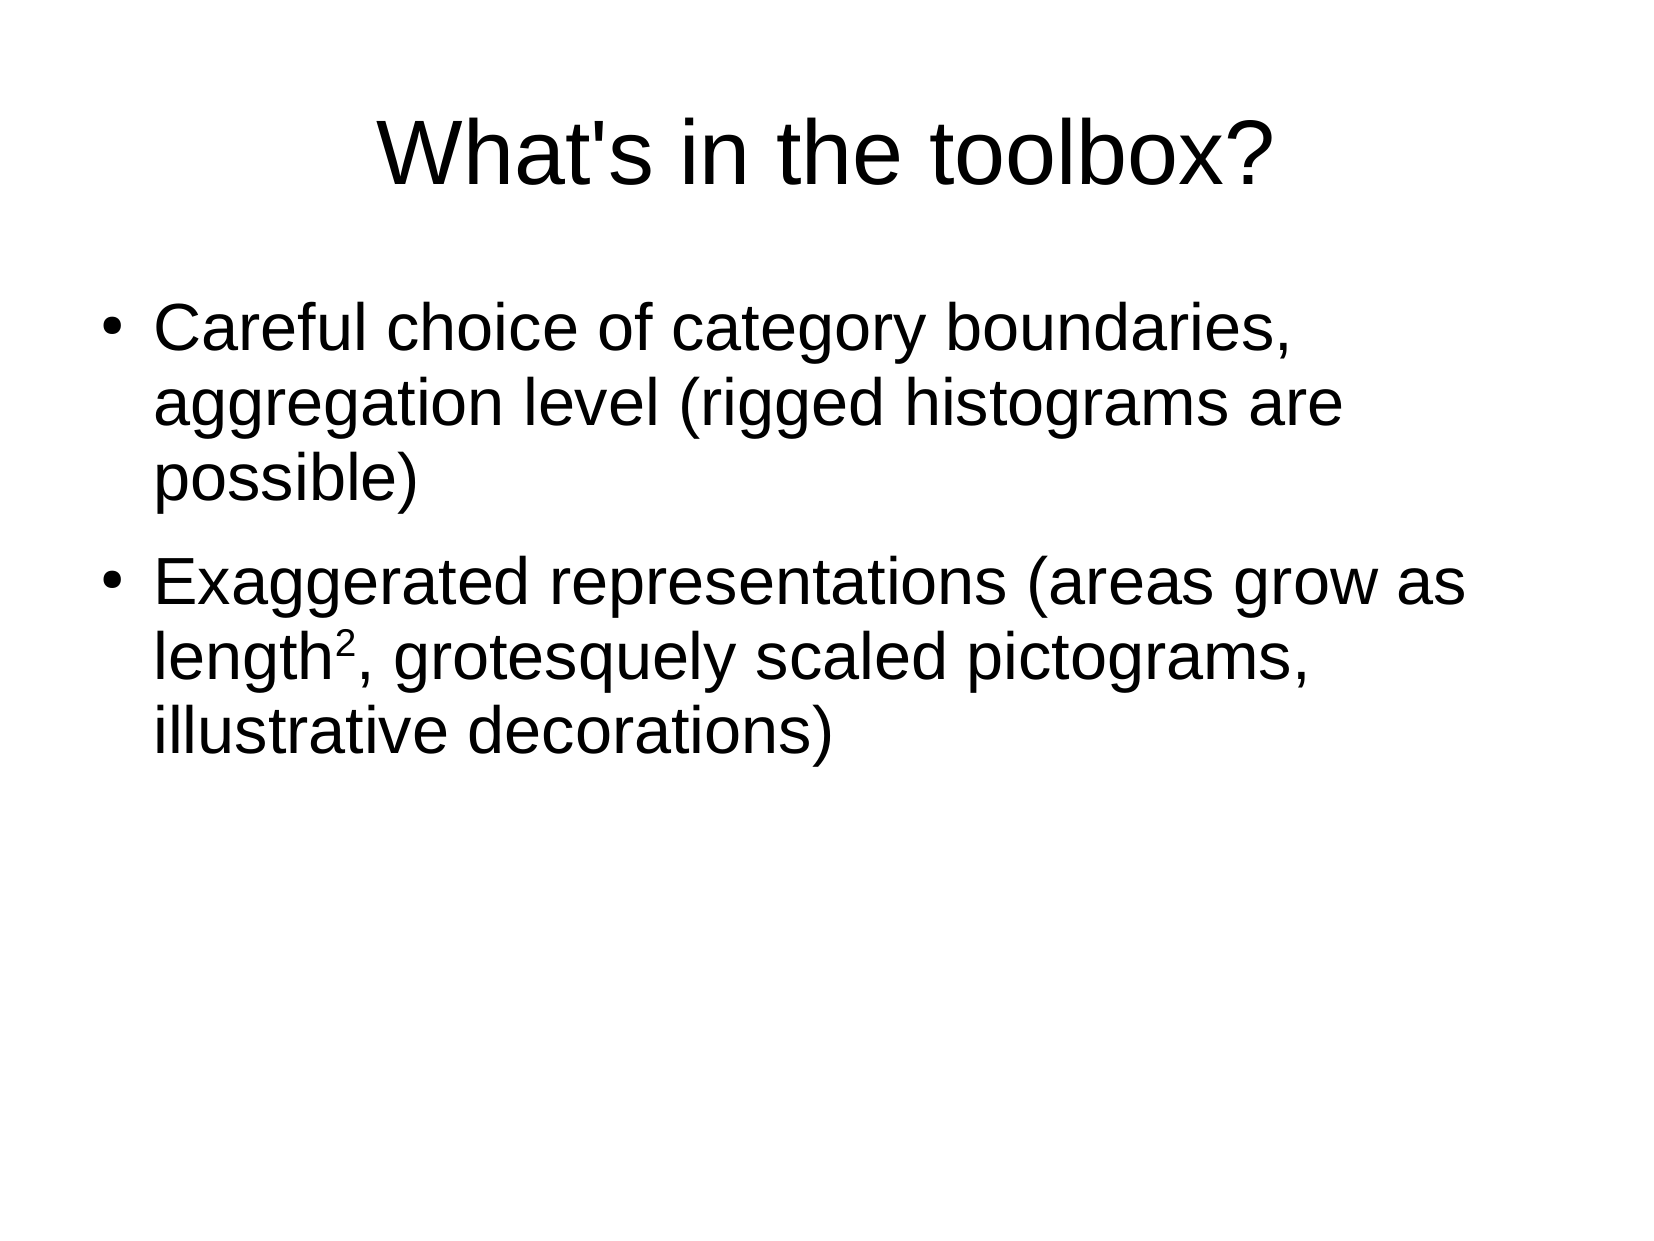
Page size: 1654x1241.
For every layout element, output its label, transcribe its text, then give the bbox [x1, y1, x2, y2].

title What's in the toolbox? [82, 49, 1571, 257]
list Careful choice of category boundaries, aggregation level (rigged histograms are possible) Exaggerated representations (areas grow as length2, grotesquely scaled pictograms, illustrative decorations) [82, 290, 1571, 1109]
